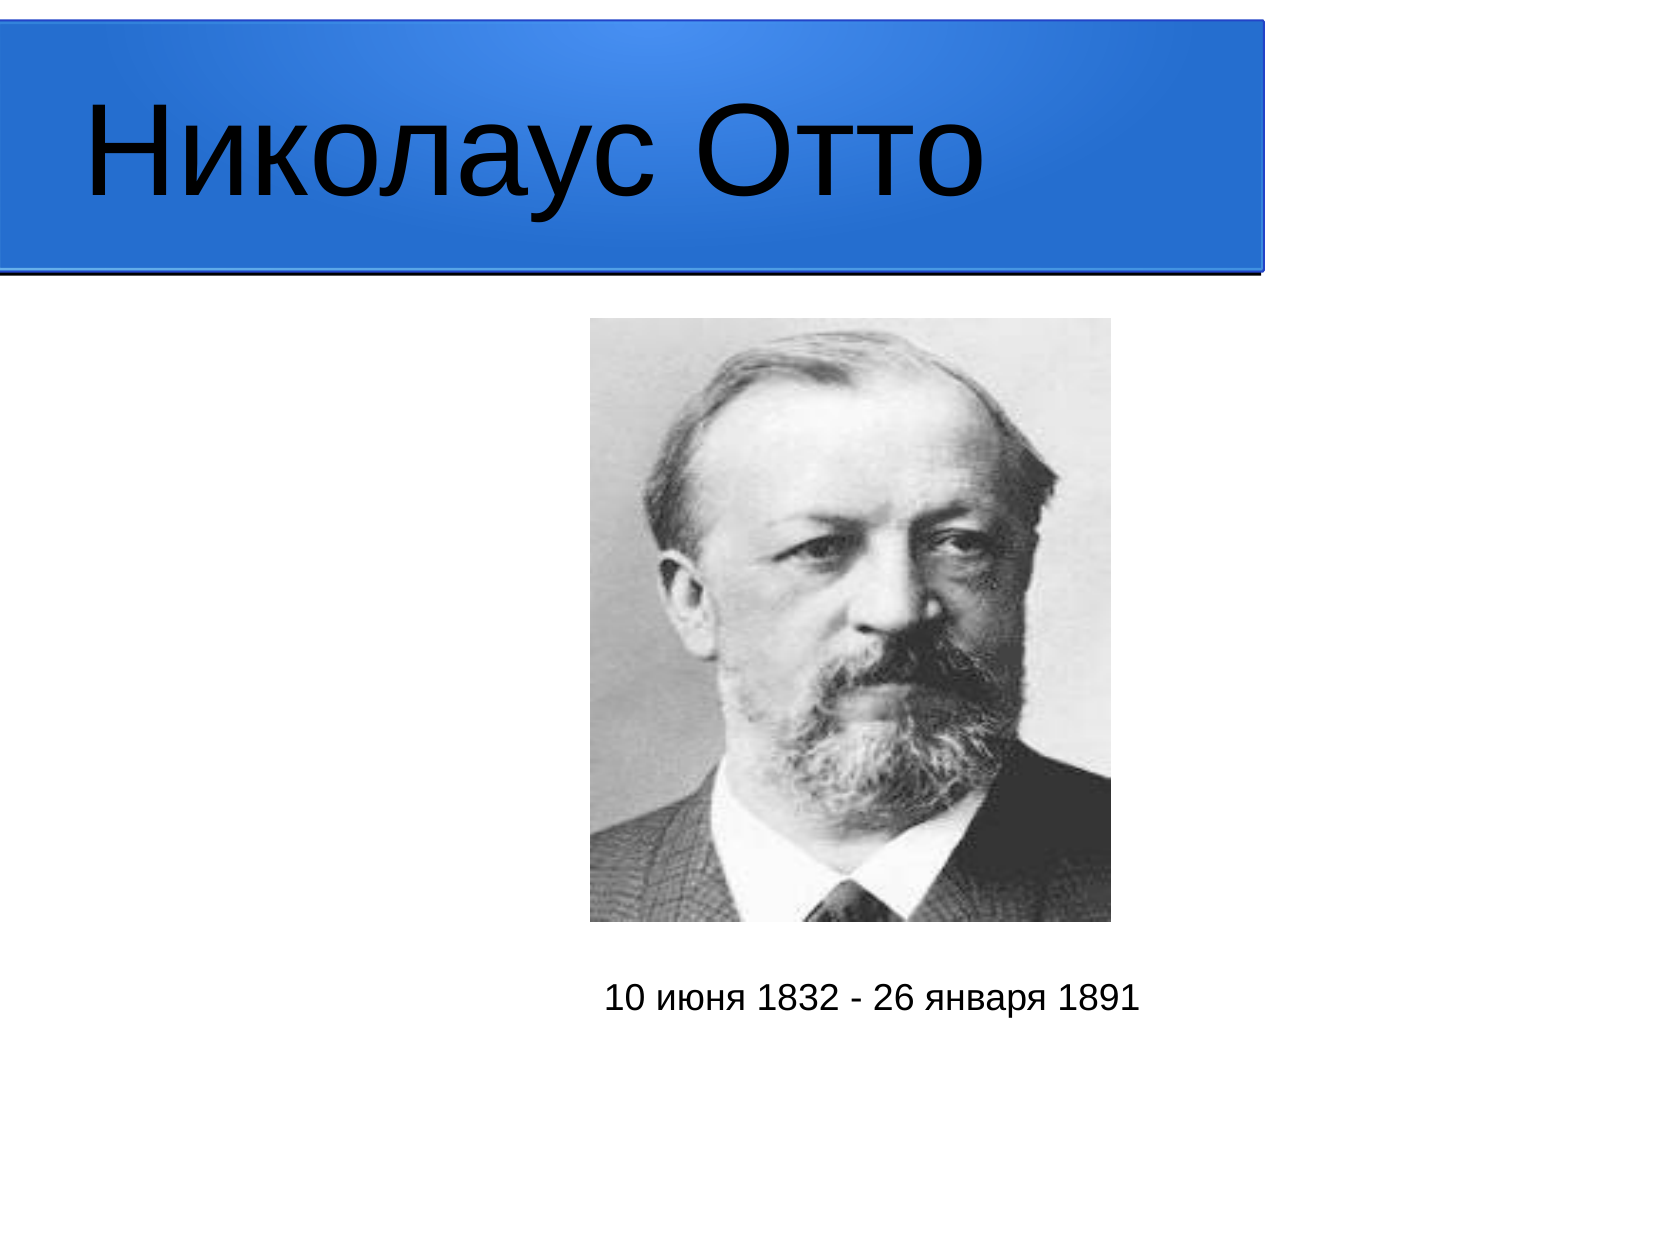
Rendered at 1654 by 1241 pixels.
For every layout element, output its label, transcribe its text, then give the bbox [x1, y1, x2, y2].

title Николаус Отто [82, 47, 1235, 252]
picture [590, 318, 1111, 922]
text_box 10 июня 1832 - 26 января 1891 [578, 968, 1156, 1026]
